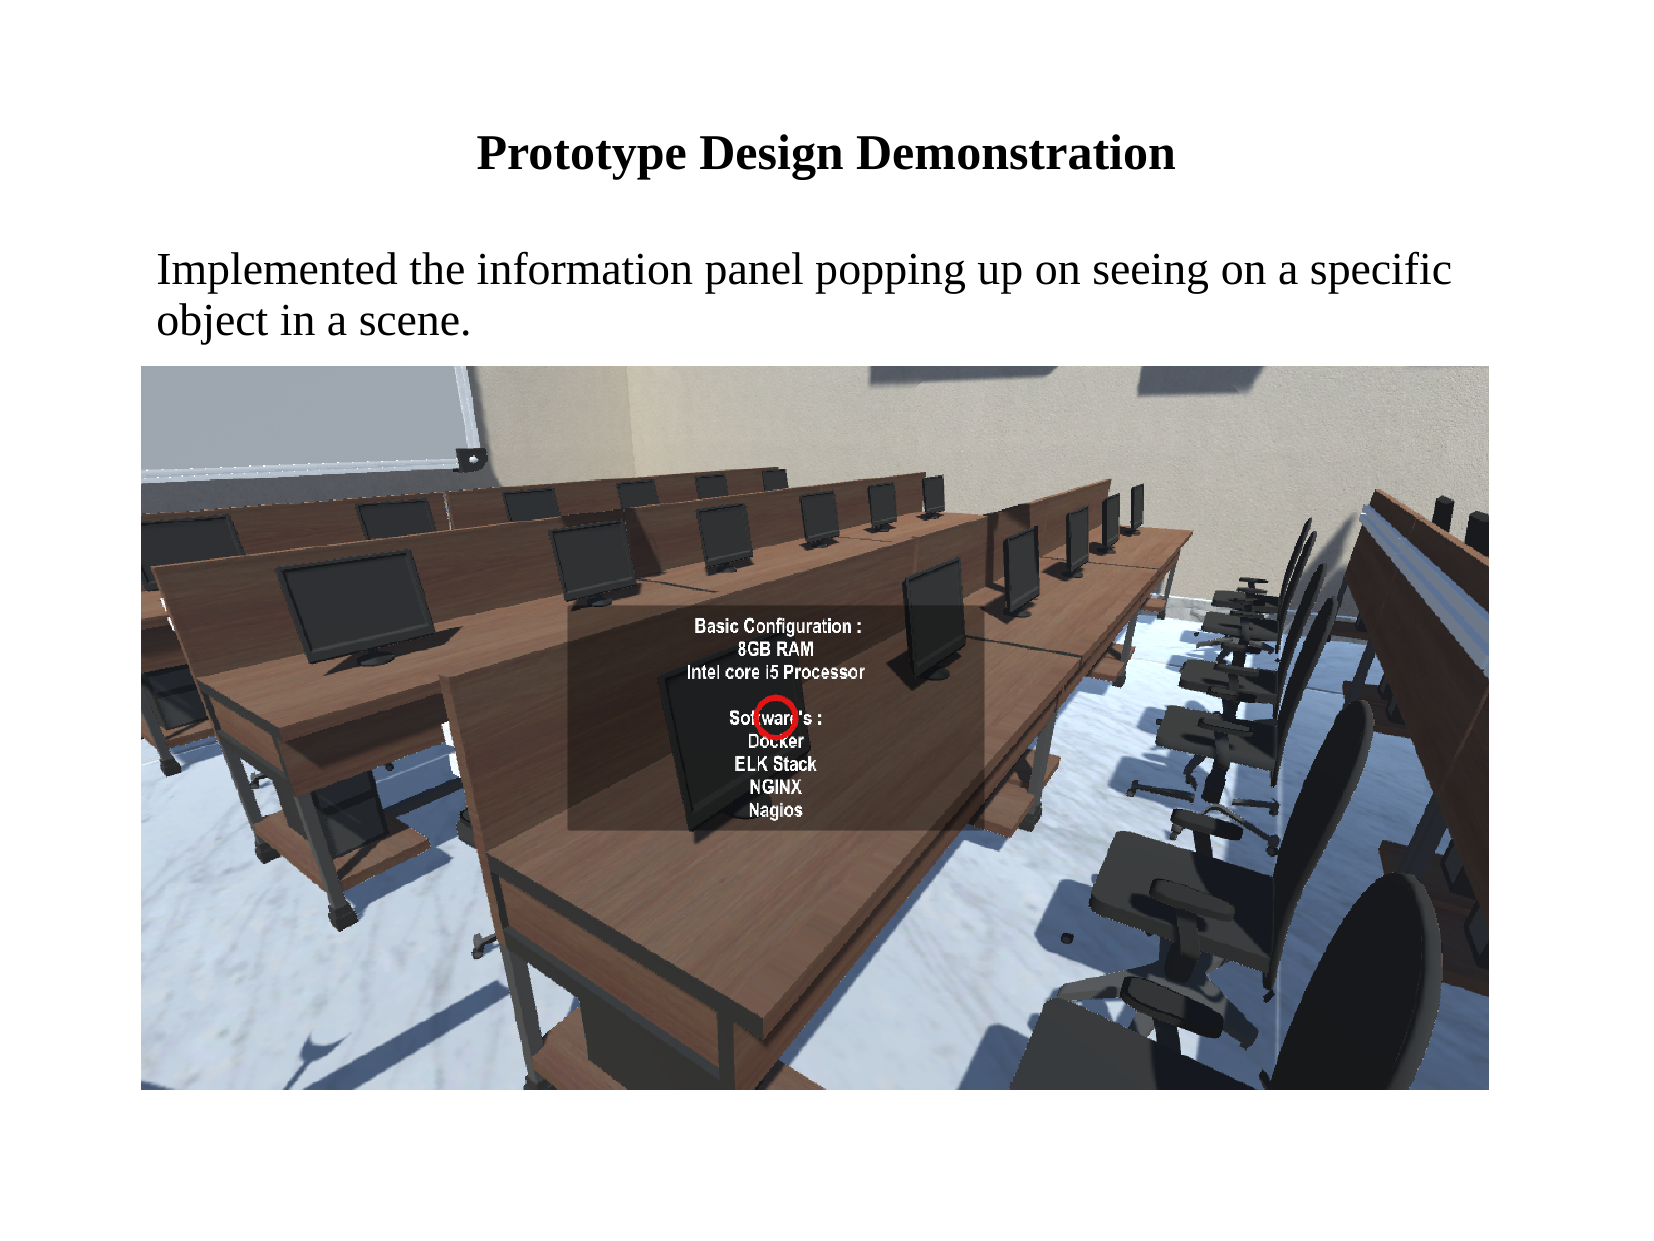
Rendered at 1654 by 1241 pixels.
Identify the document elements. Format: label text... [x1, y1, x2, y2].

title Prototype Design Demonstration [82, 49, 1571, 256]
text_box Implemented the information panel popping up on seeing on a specific object in a scene. [141, 236, 1512, 354]
picture [141, 366, 1489, 1090]
